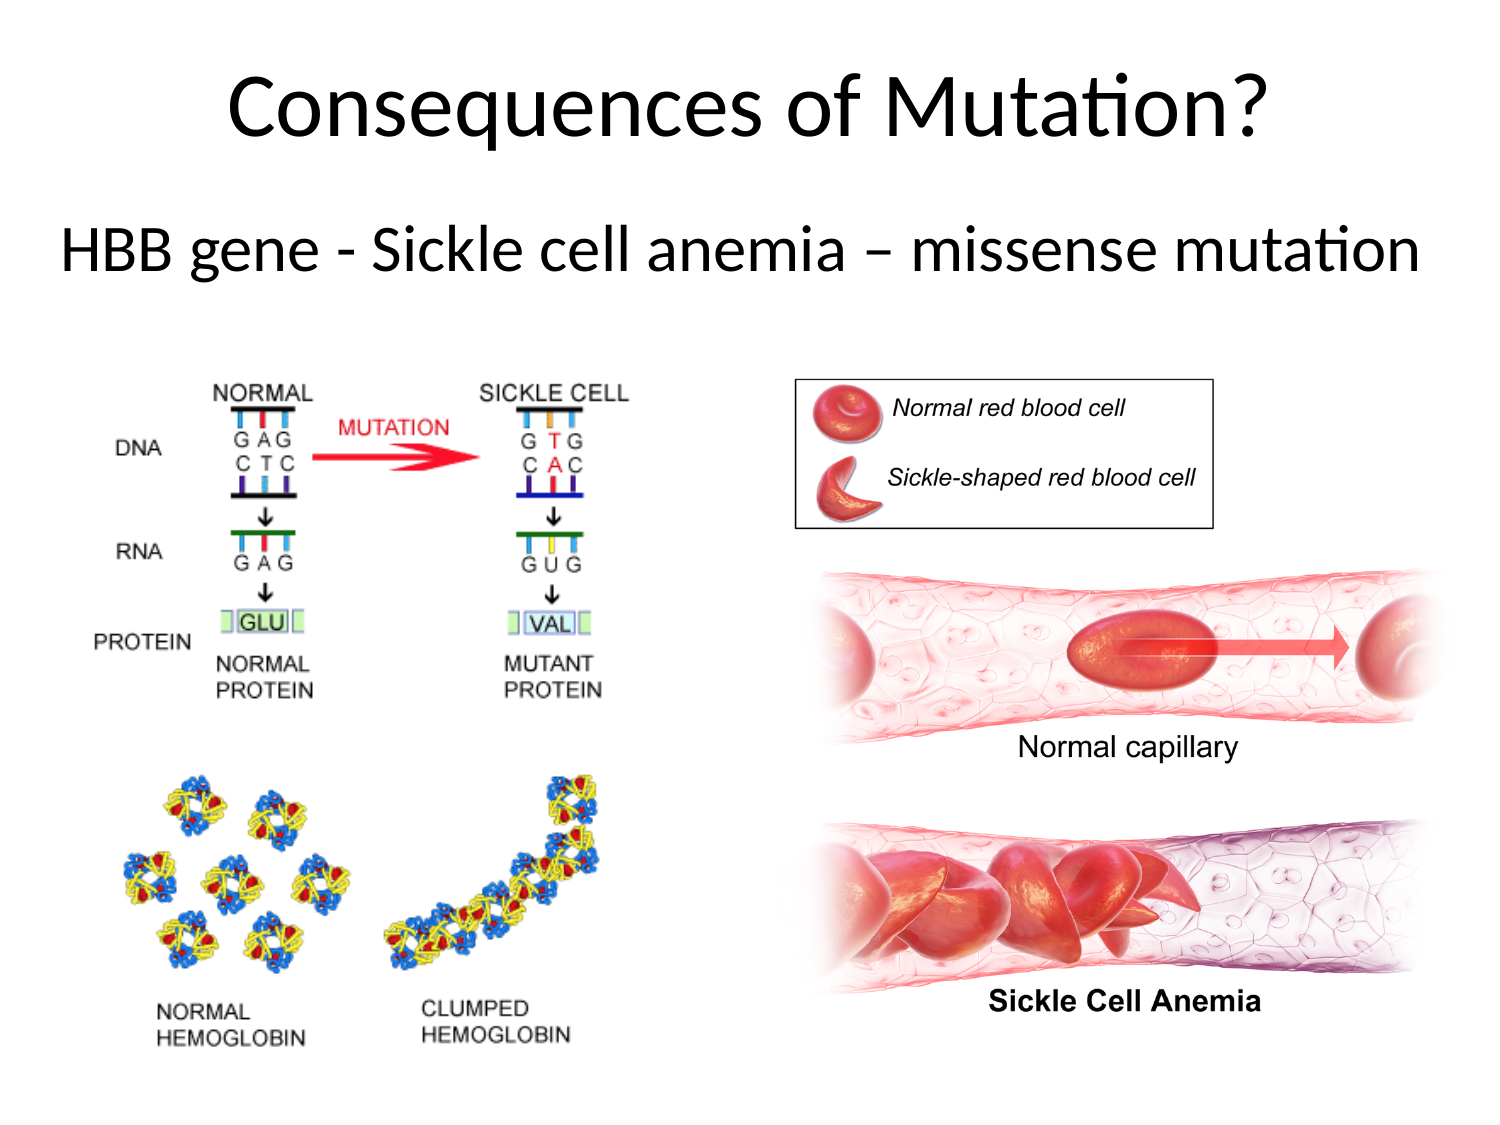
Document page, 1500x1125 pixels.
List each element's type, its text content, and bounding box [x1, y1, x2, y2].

text_box HBB gene - Sickle cell anemia – missense mutation [0, 197, 1483, 293]
title Consequences of Mutation? [75, 5, 1425, 194]
picture [0, 325, 1461, 1069]
